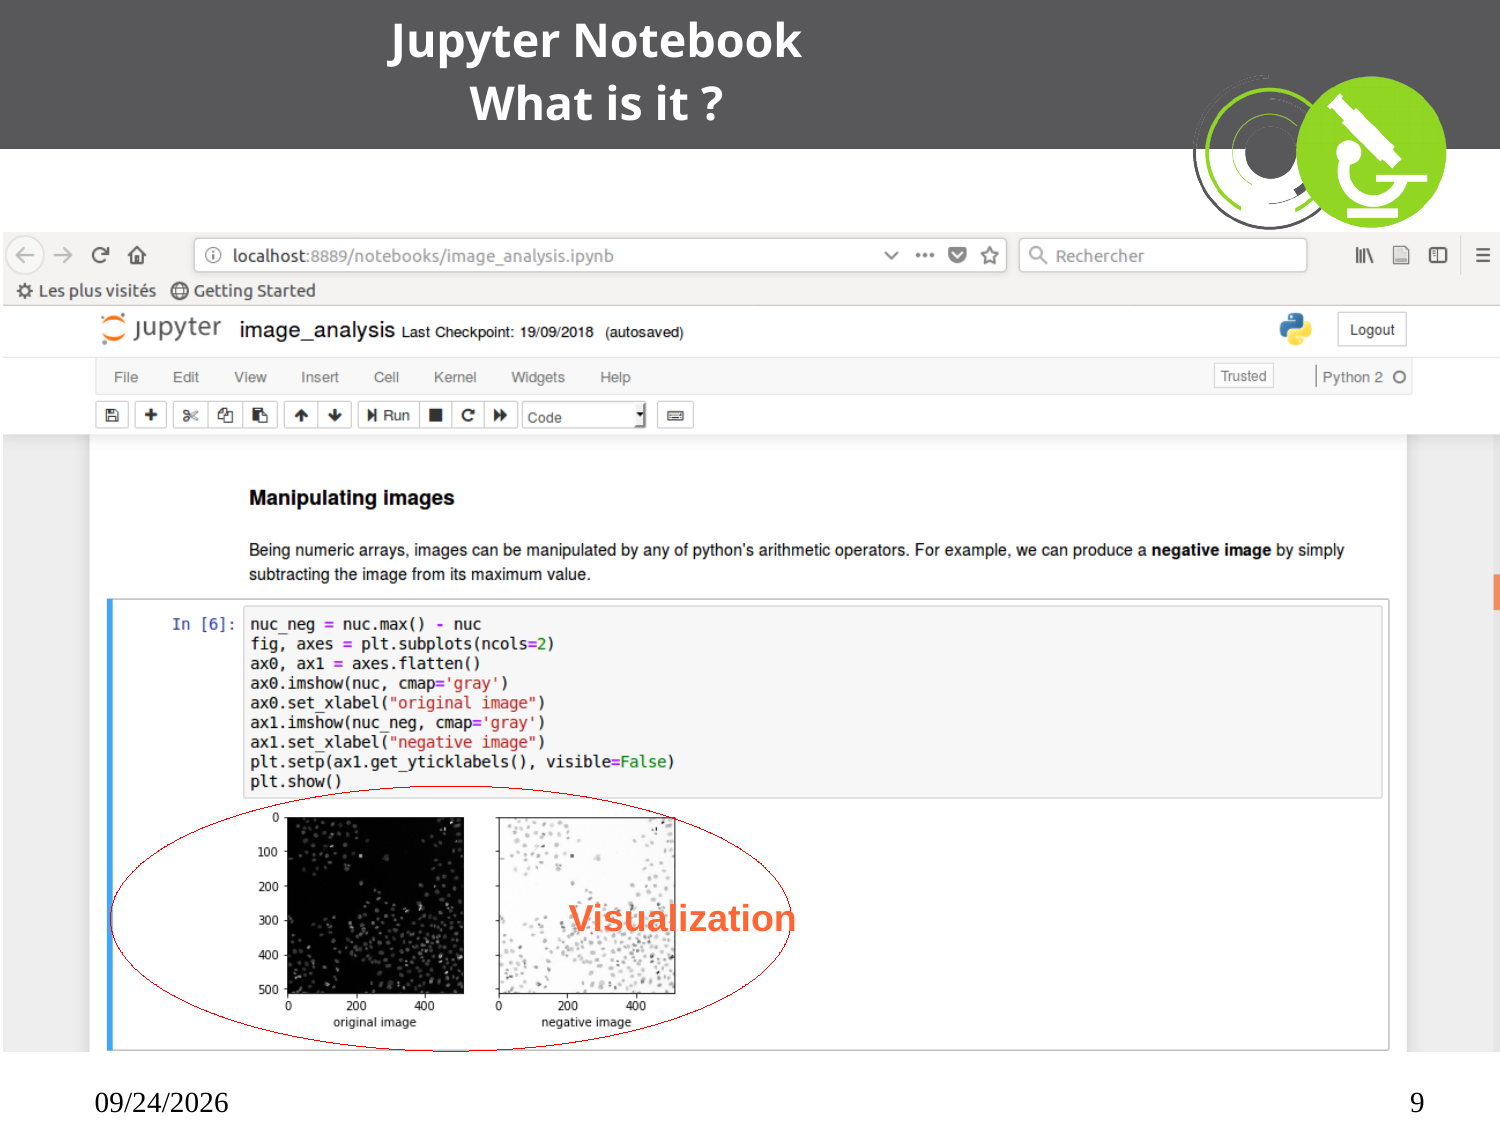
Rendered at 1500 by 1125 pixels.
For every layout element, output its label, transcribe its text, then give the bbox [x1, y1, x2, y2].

text_box Visualization [110, 786, 791, 1052]
title Jupyter Notebook What is it ? [0, 0, 1193, 142]
picture [3, 69, 1500, 1052]
